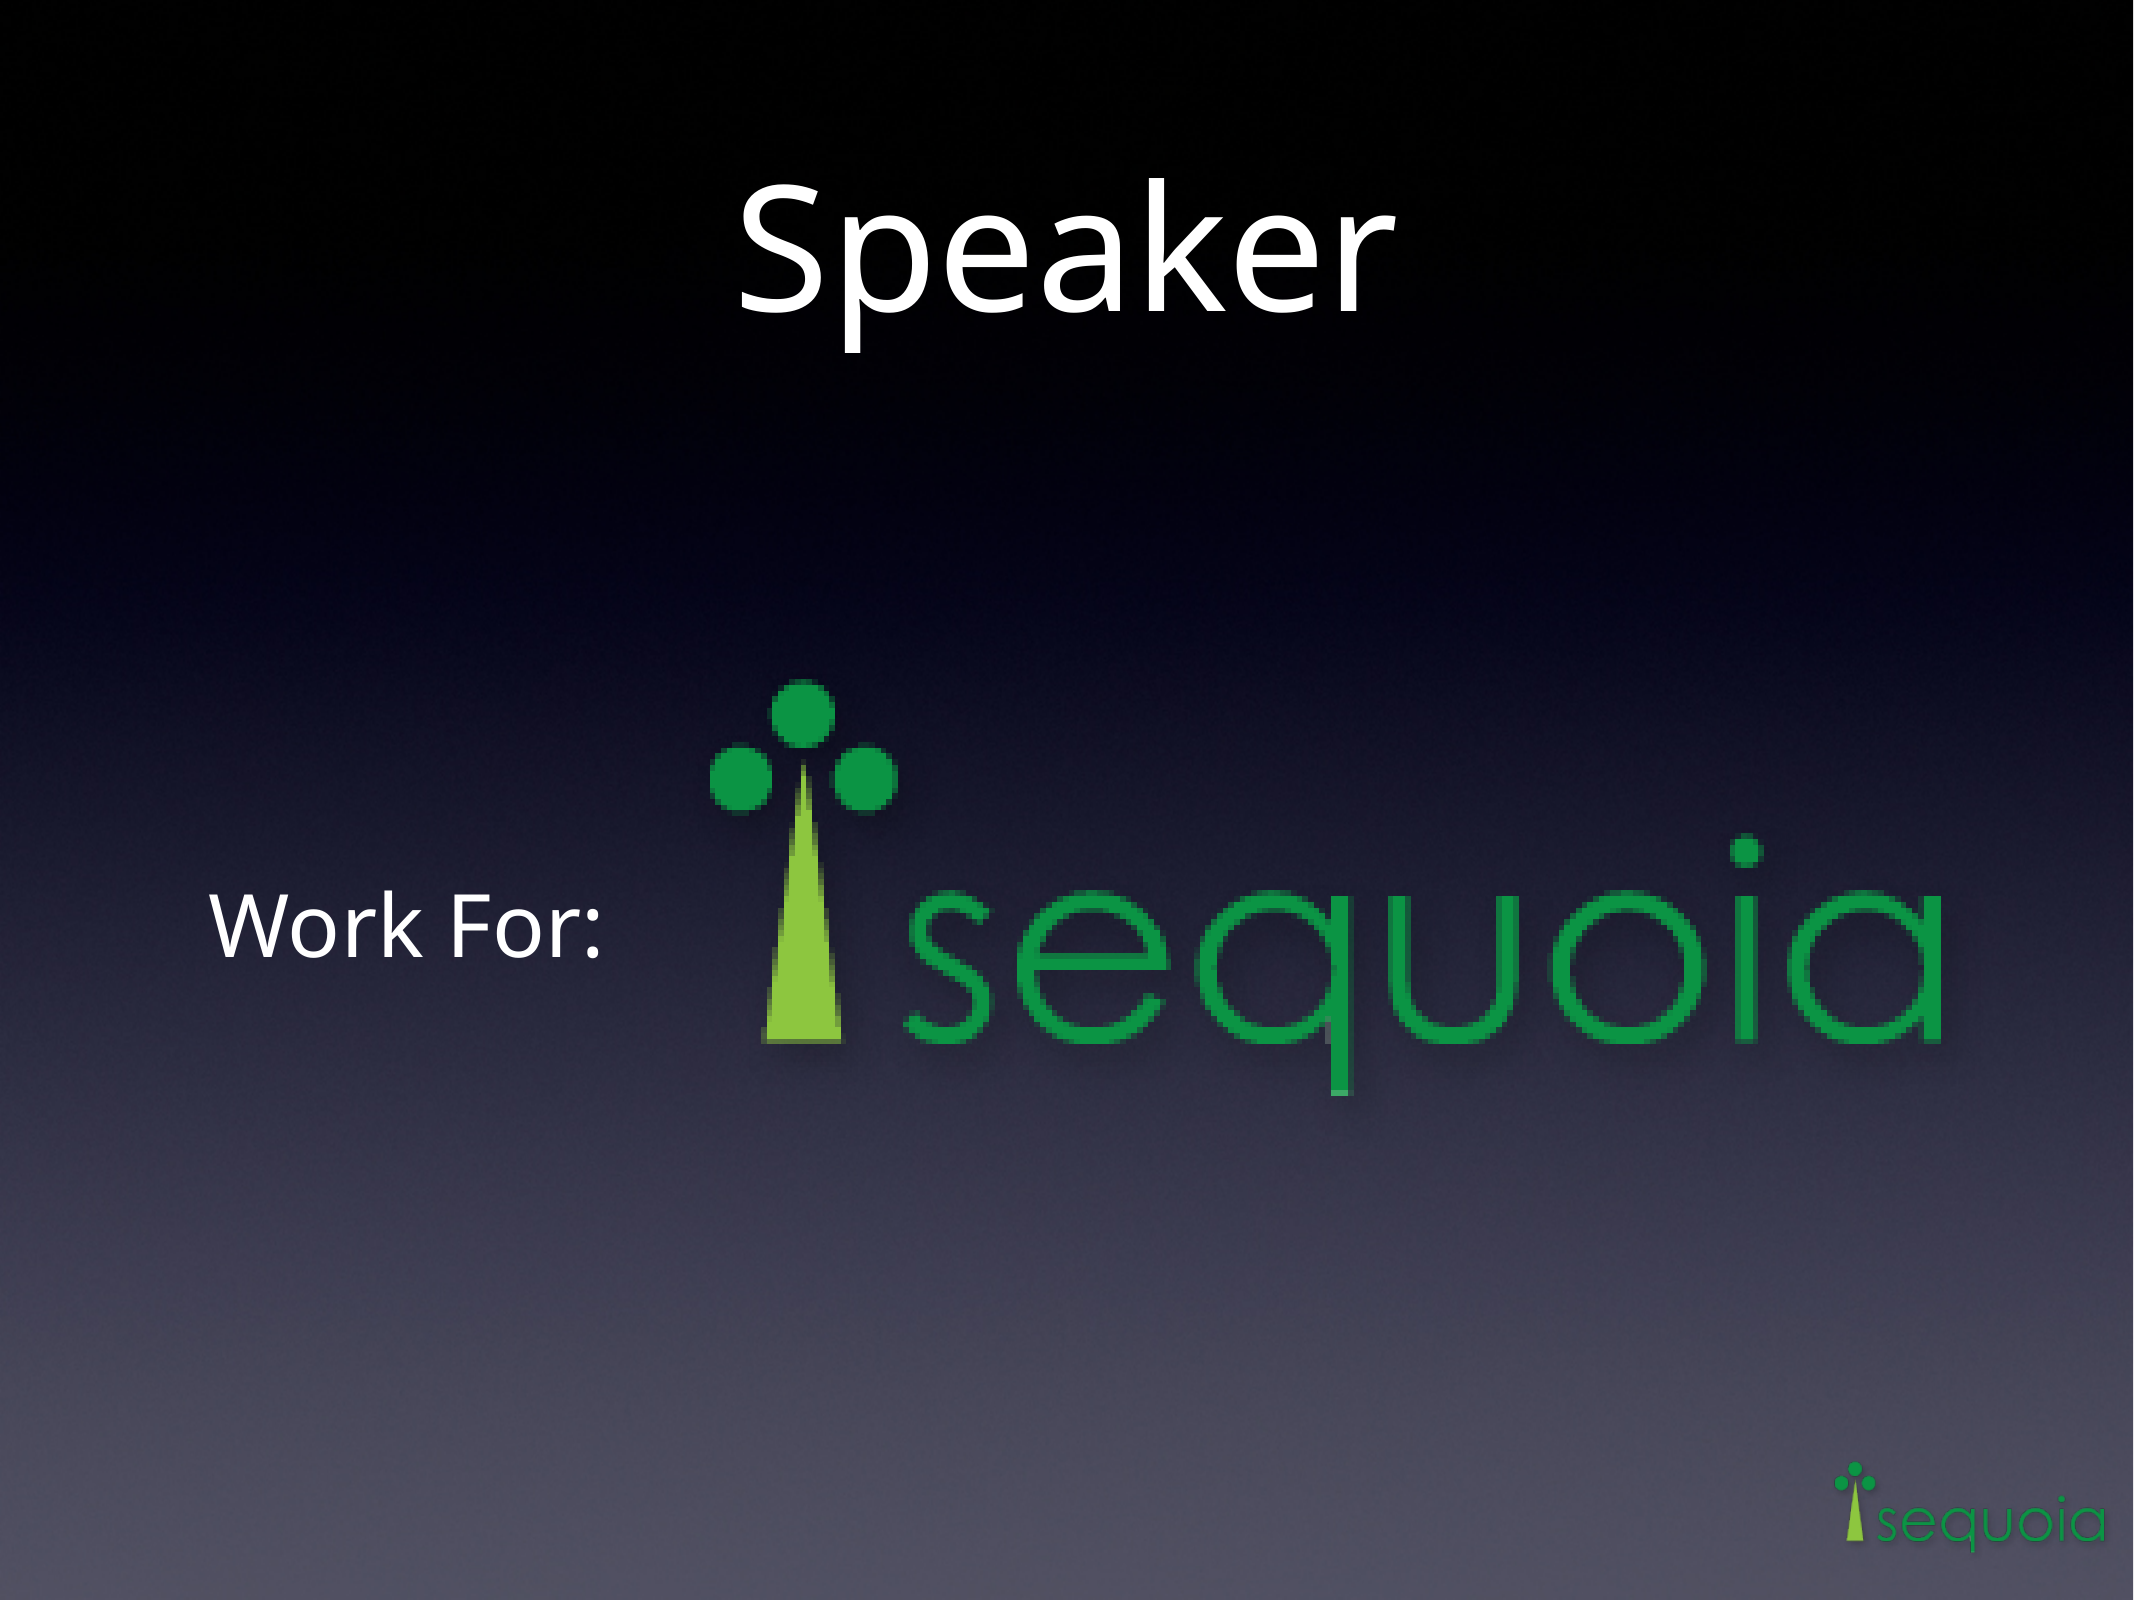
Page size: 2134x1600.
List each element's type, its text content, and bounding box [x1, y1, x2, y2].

picture [0, 0, 2134, 1600]
subtitle Work For: [208, 454, 1925, 1392]
title Speaker [208, 41, 1925, 442]
